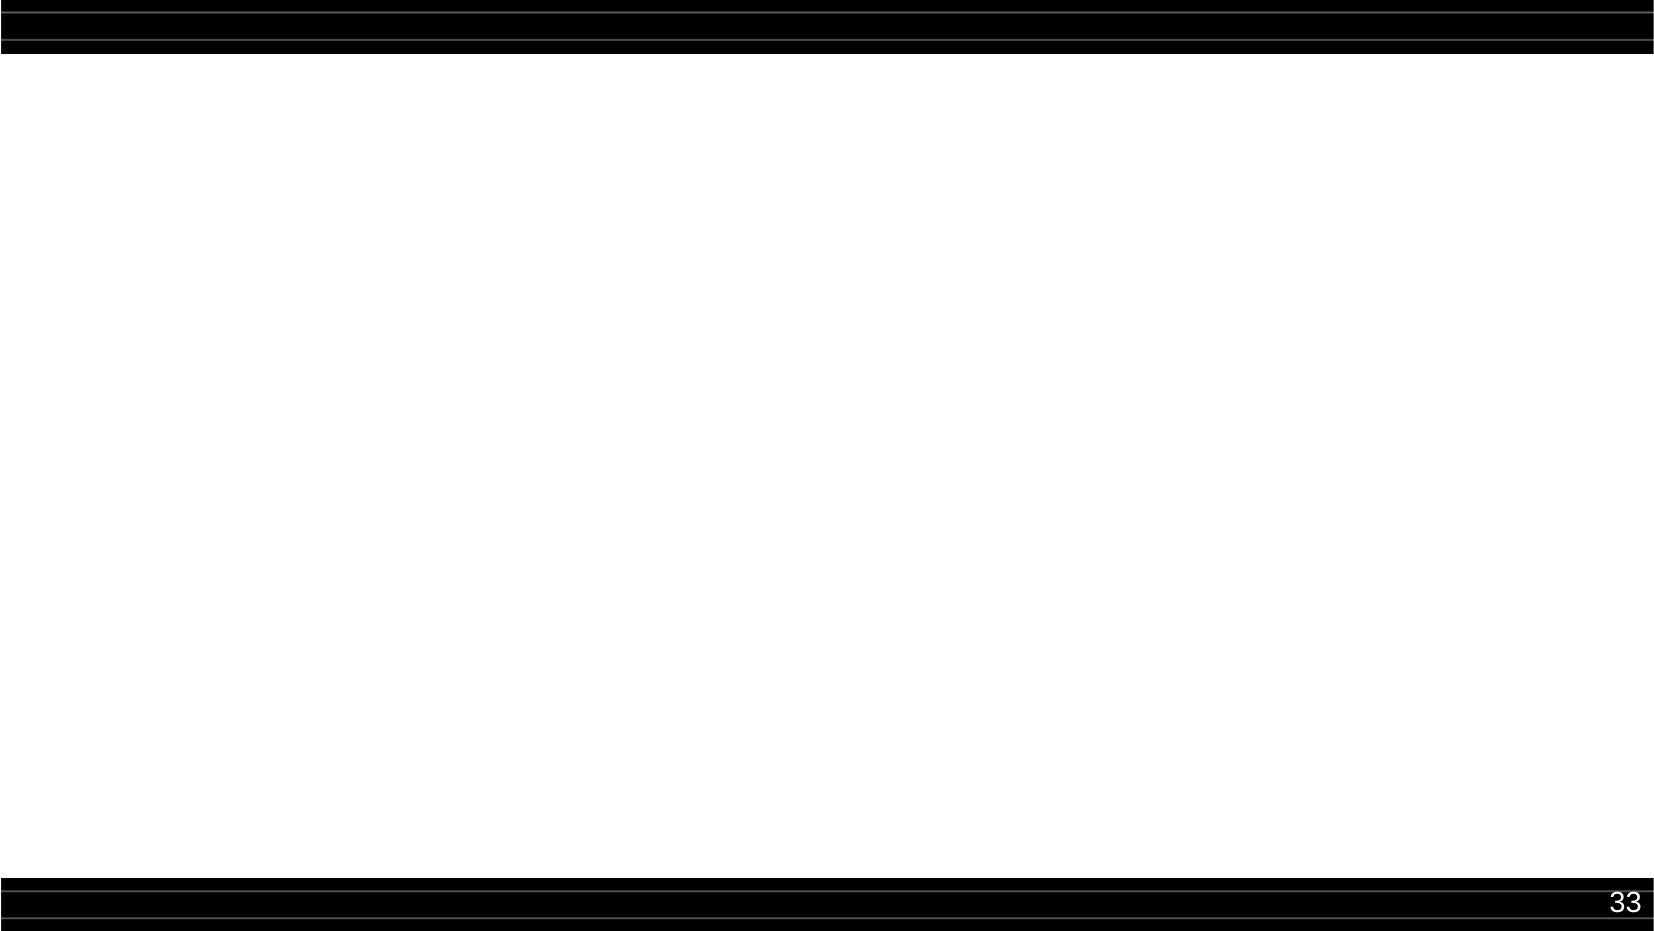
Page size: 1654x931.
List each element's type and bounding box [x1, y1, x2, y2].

picture [1, 878, 1654, 931]
picture [1, 0, 1654, 54]
